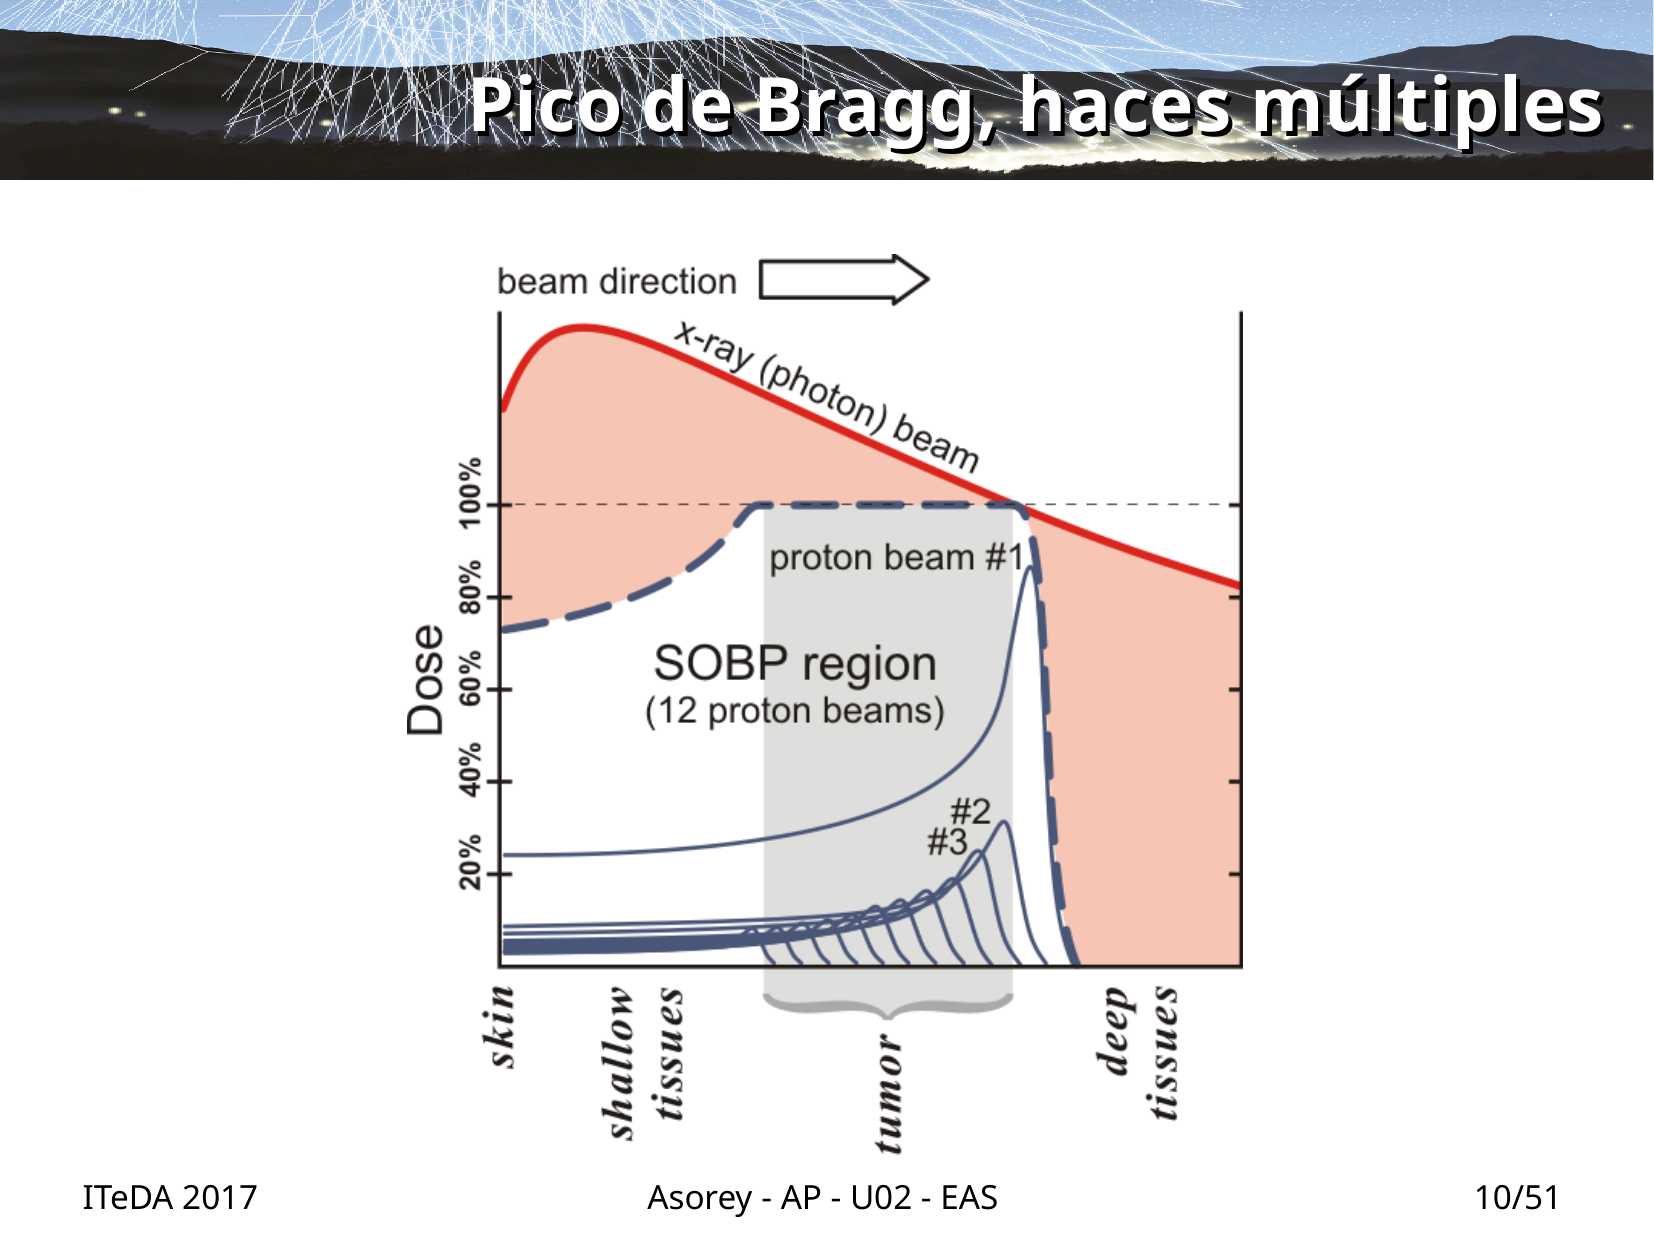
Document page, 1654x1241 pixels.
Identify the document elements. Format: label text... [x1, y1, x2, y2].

picture [0, 0, 1654, 180]
picture [407, 254, 1243, 1156]
title Pico de Bragg, haces múltiples [45, 15, 1606, 191]
